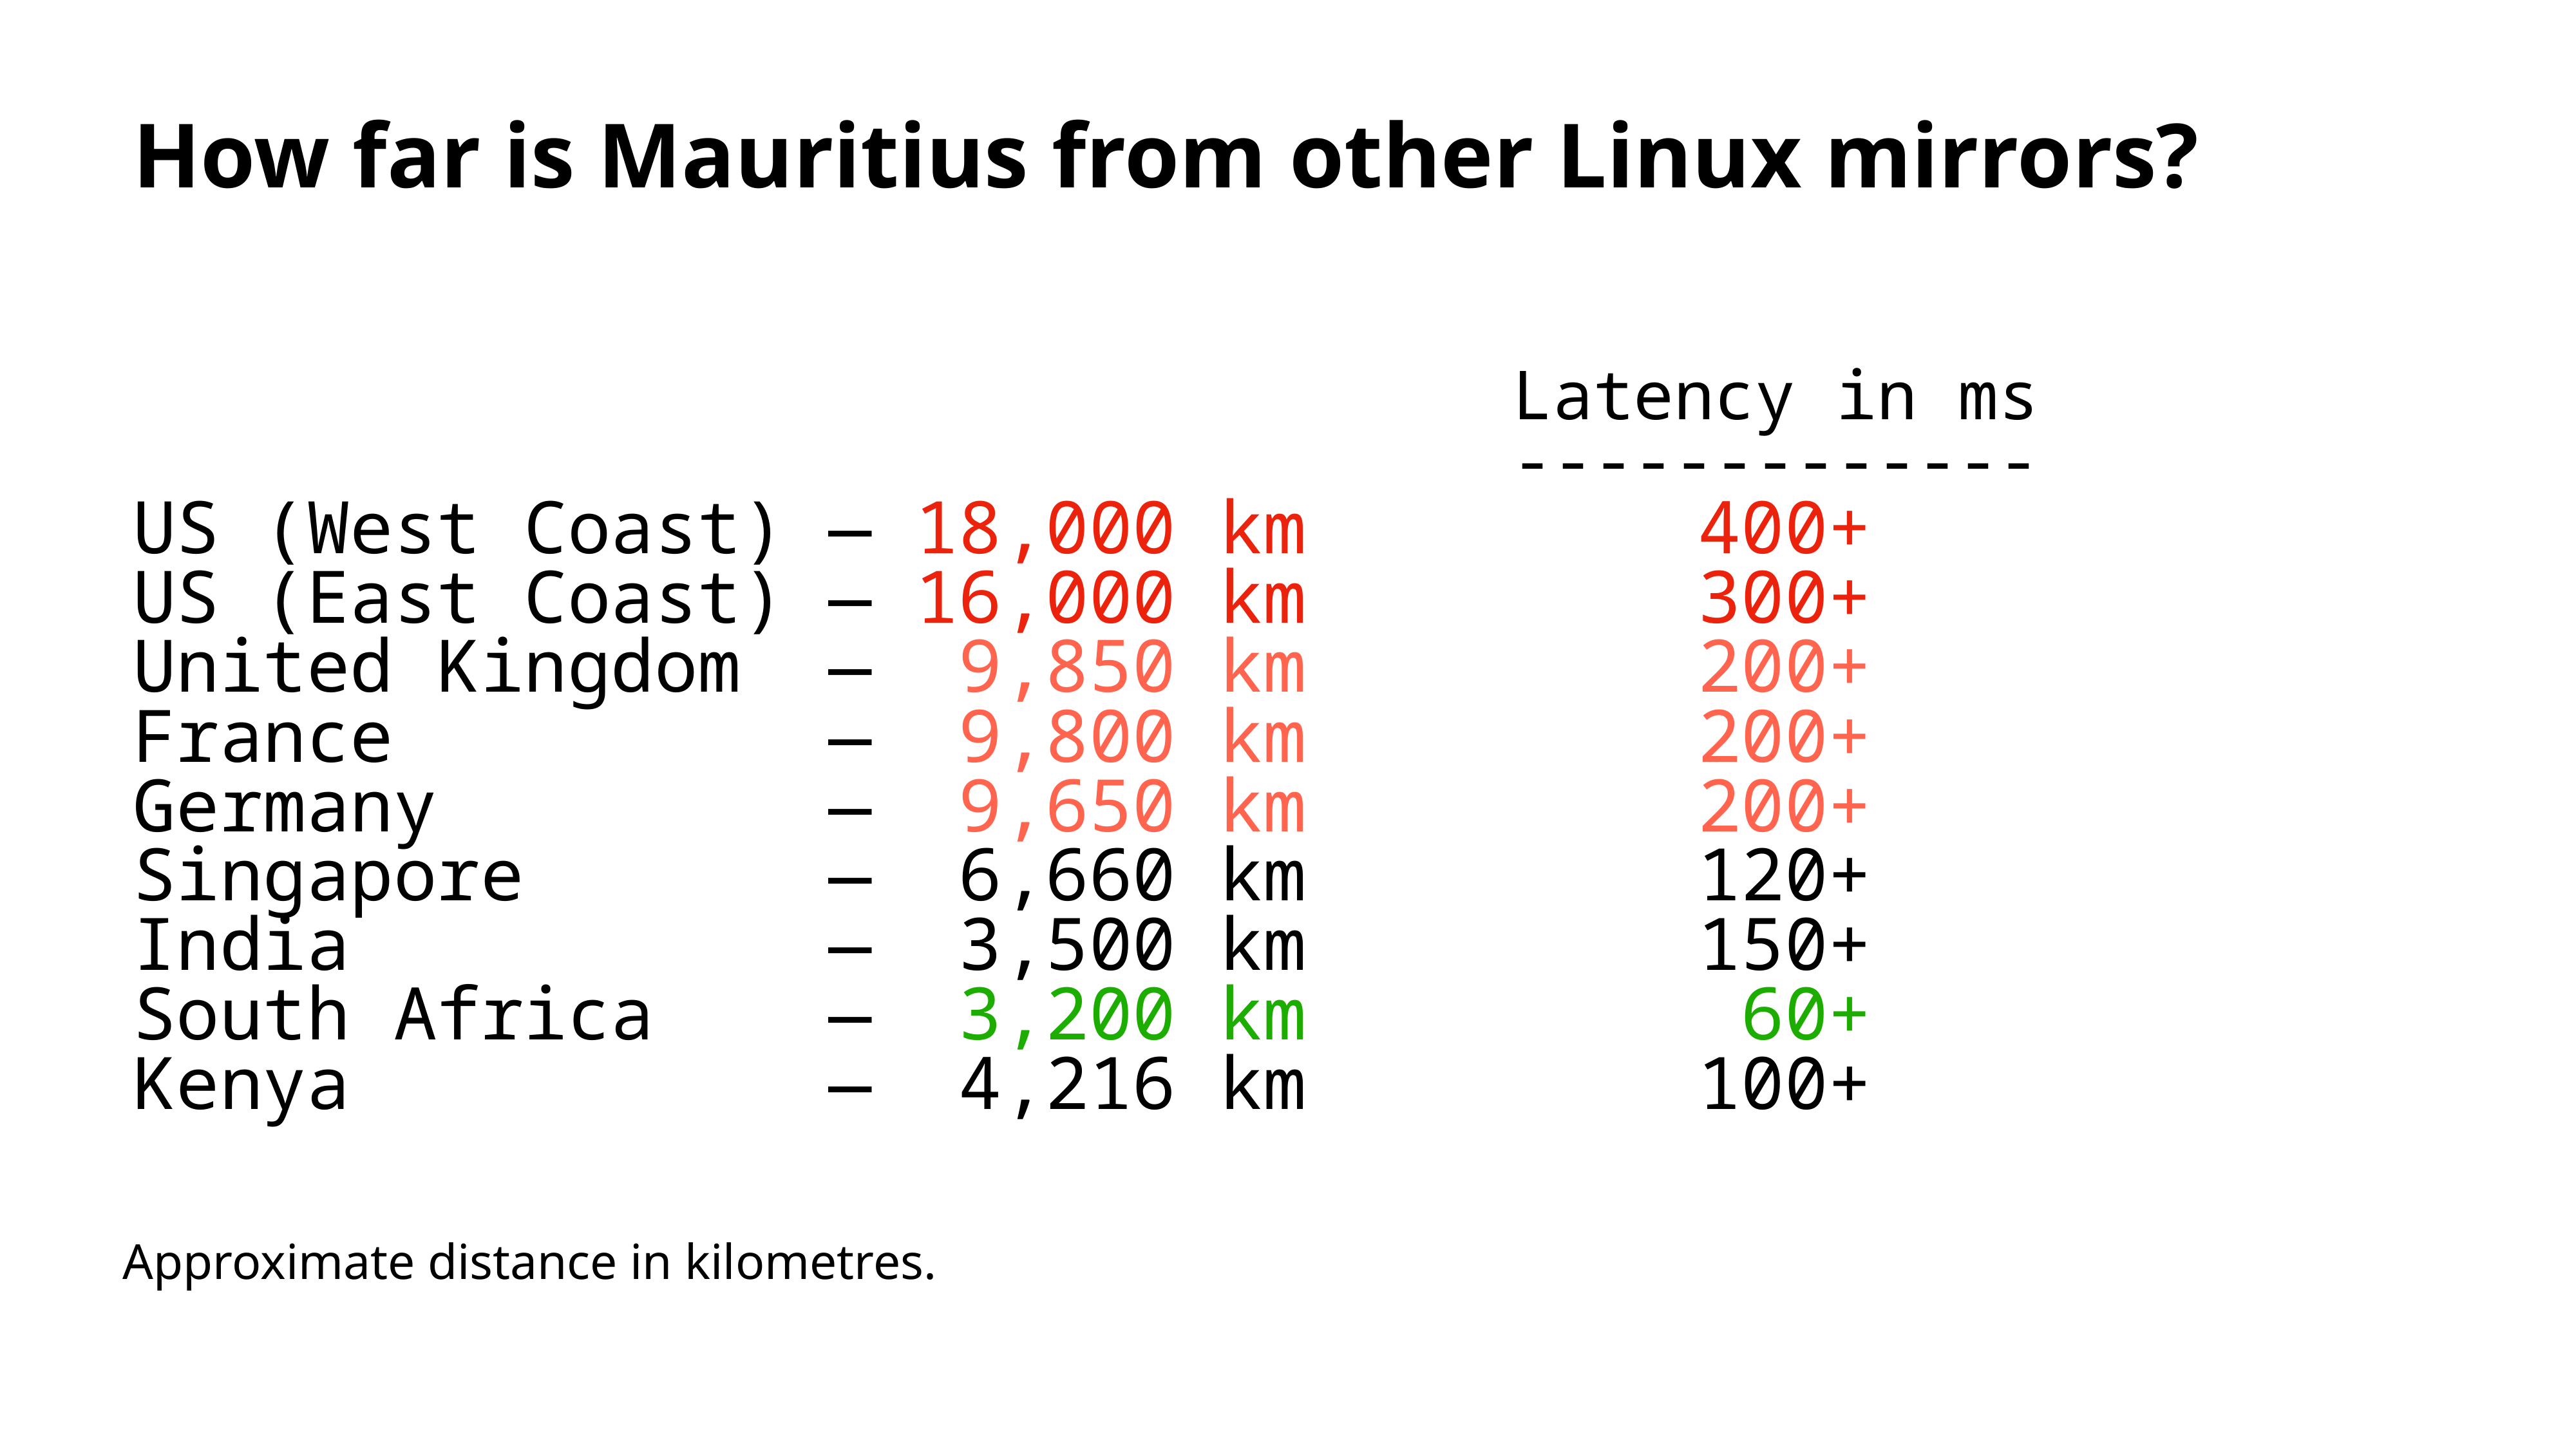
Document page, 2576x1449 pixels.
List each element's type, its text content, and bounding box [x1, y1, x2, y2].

list Latency in ms ------------- US (West Coast) — 18,000 km 400+ US (East Coast) — 16,000 km 300+ United Kingdom — 9,850 km 200+ France — 9,800 km 200+ Germany — 9,650 km 200+ Singapore — 6,660 km 120+ India — 3,500 km 150+ South Africa — 3,200 km 60+ Kenya — 4,216 km 100+ [127, 362, 2430, 1130]
list Approximate distance in kilometres. [118, 1226, 2439, 1325]
title How far is Mauritius from other Linux mirrors? [127, 114, 2449, 266]
